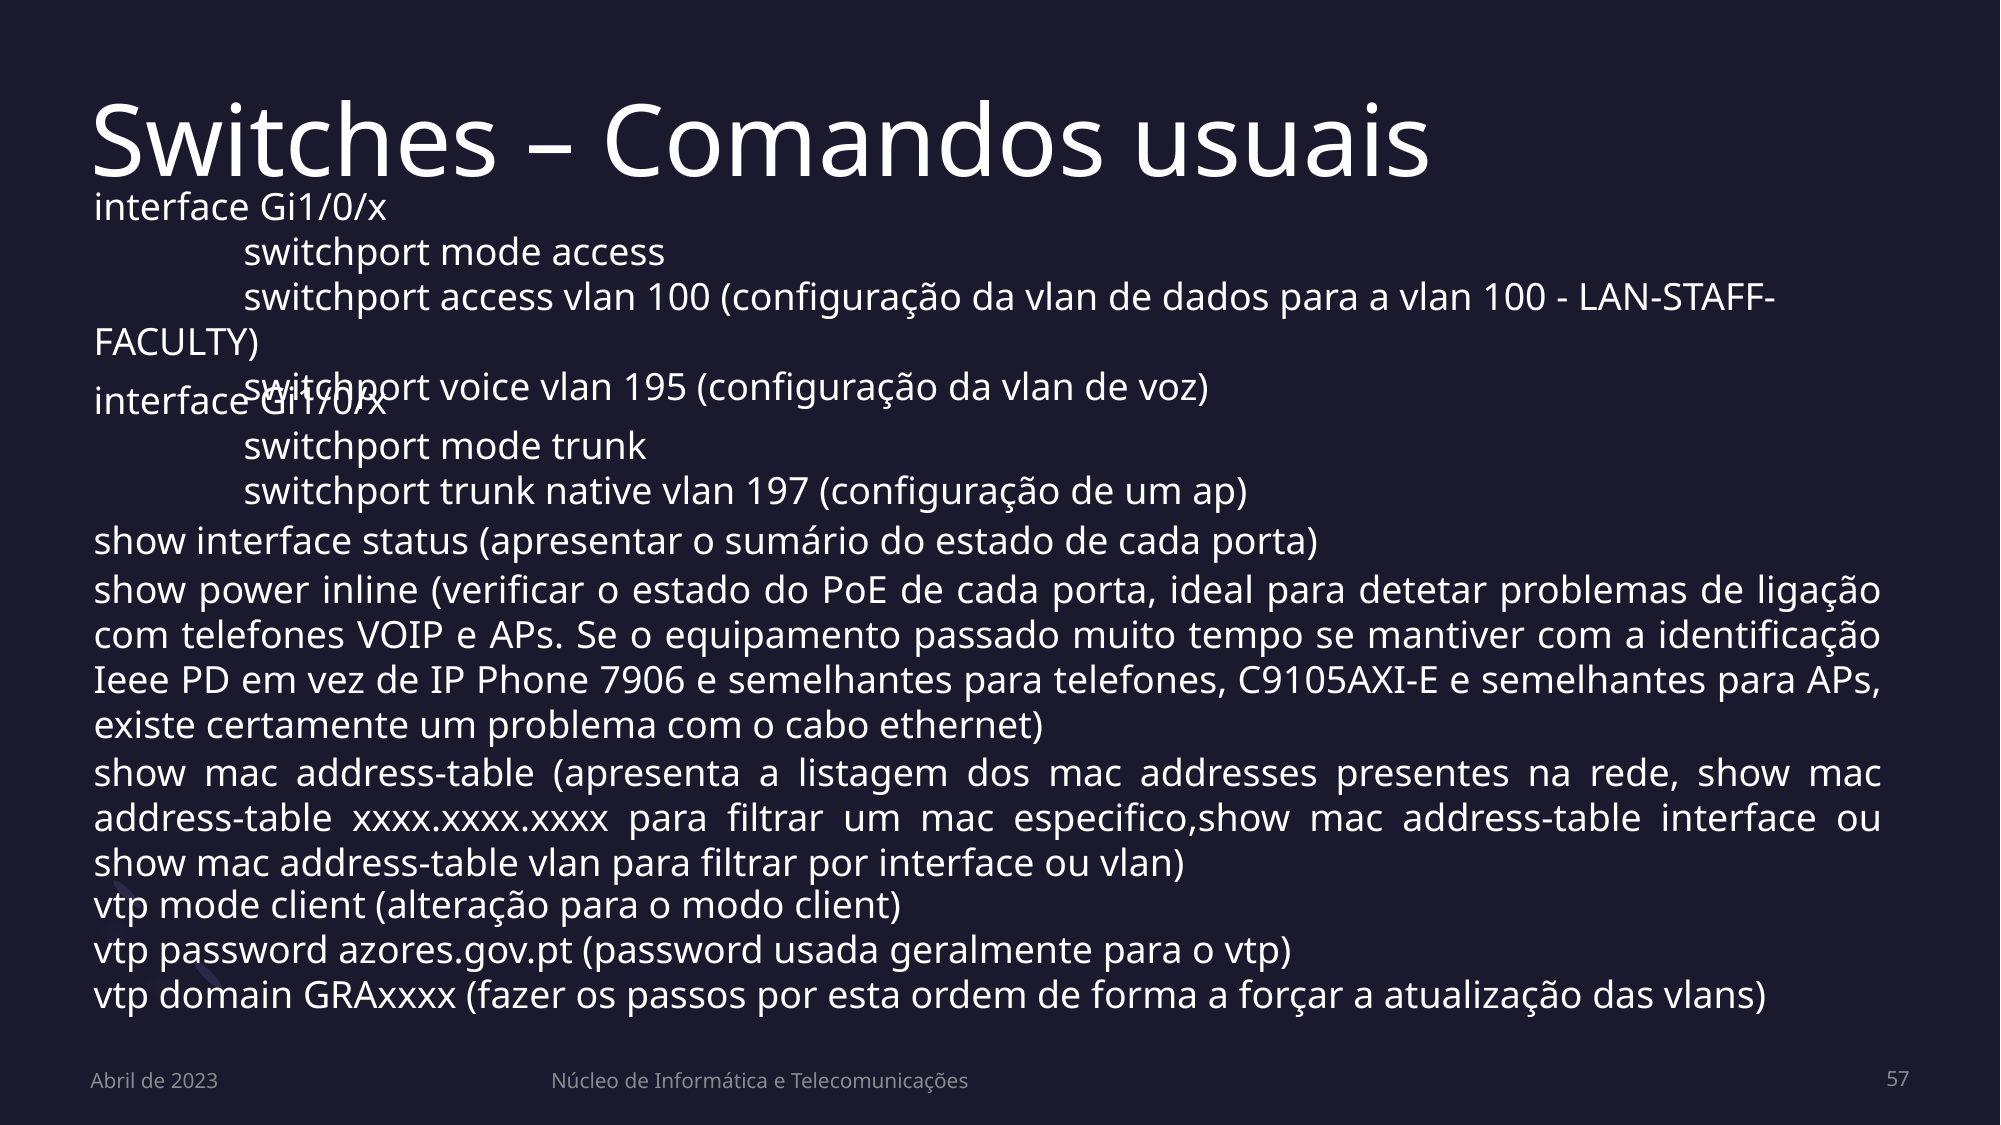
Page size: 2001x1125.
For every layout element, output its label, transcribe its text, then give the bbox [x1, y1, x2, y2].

text_box interface Gi1/0/x switchport mode trunk switchport trunk native vlan 197 (configuração de um ap) [78, 369, 1350, 509]
text_box show power inline (verificar o estado do PoE de cada porta, ideal para detetar problemas de ligação com telefones VOIP e APs. Se o equipamento passado muito tempo se mantiver com a identificação Ieee PD em vez de IP Phone 7906 e semelhantes para telefones, C9105AXI-E e semelhantes para APs, existe certamente um problema com o cabo ethernet) [78, 558, 1898, 741]
title Switches – Comandos usuais [90, 90, 1937, 339]
slide_number <número> [1632, 1067, 1910, 1093]
text_box show interface status (apresentar o sumário do estado de cada porta) [78, 509, 1350, 558]
text_box interface Gi1/0/x switchport mode access switchport access vlan 100 (configuração da vlan de dados para a vlan 100 - LAN-STAFF-FACULTY) switchport voice vlan 195 (configuração da vlan de voz) [78, 175, 1809, 416]
text_box show mac address-table (apresenta a listagem dos mac addresses presentes na rede, show mac address-table xxxx.xxxx.xxxx para filtrar um mac especifico,show mac address-table interface ou show mac address-table vlan para filtrar por interface ou vlan) [78, 741, 1898, 892]
footer Núcleo de Informática e Telecomunicações [551, 1067, 1598, 1093]
slide_number Abril de 2023 [90, 1067, 522, 1093]
text_box vtp mode client (alteração para o modo client) vtp password azores.gov.pt (password usada geralmente para o vtp) vtp domain GRAxxxx (fazer os passos por esta ordem de forma a forçar a atualização das vlans) [78, 873, 1856, 1024]
